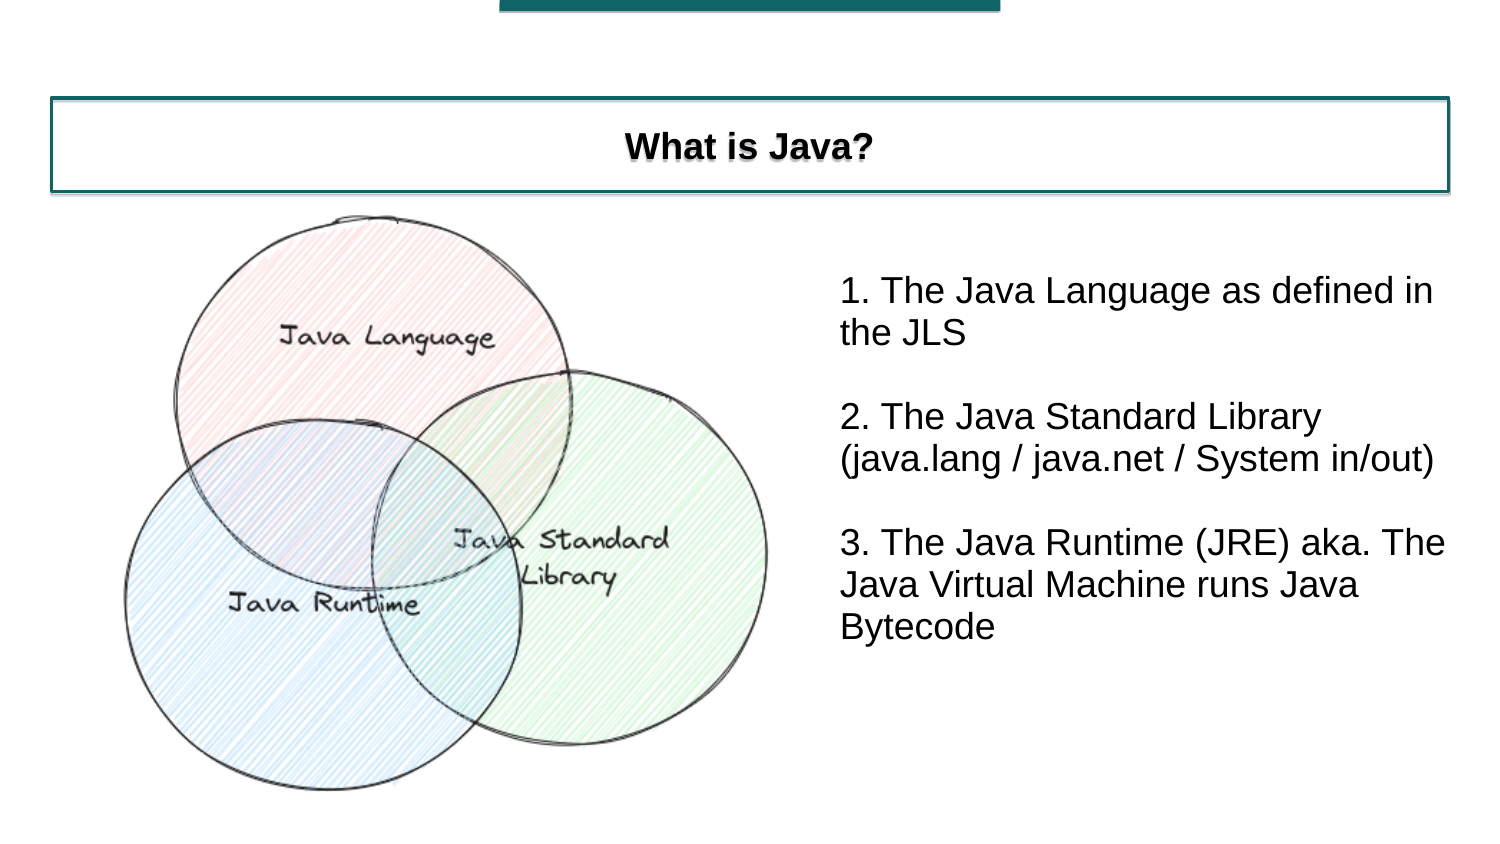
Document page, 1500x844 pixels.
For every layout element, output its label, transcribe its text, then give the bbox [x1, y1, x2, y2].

text_box 1. The Java Language as defined in the JLS 2. The Java Standard Library (java.lang / java.net / System in/out) 3. The Java Runtime (JRE) aka. The Java Virtual Machine runs Java Bytecode [825, 262, 1463, 698]
picture [112, 204, 781, 804]
title What is Java? [51, 98, 1449, 192]
